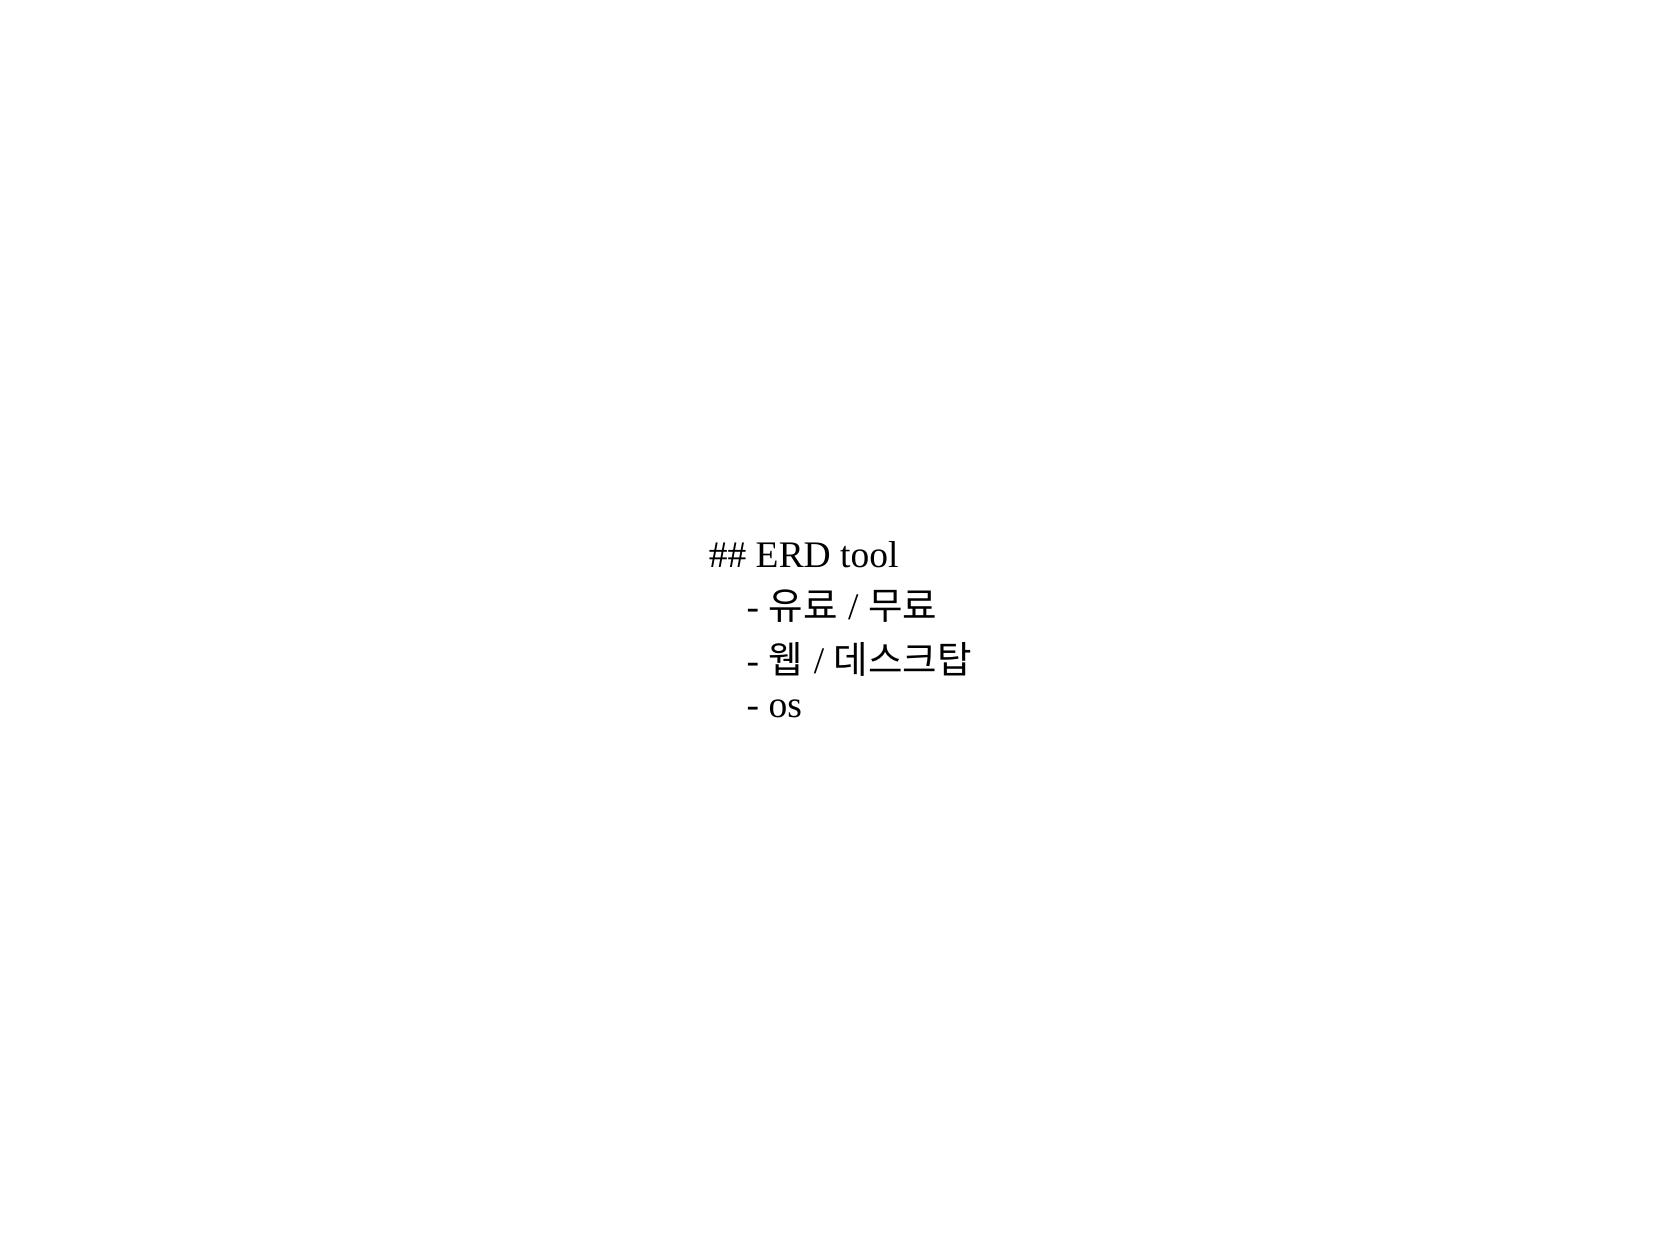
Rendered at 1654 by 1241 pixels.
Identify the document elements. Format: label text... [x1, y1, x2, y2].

text_box ## ERD tool - 유료 / 무료 - 웹 / 데스크탑 - os [693, 526, 1205, 767]
